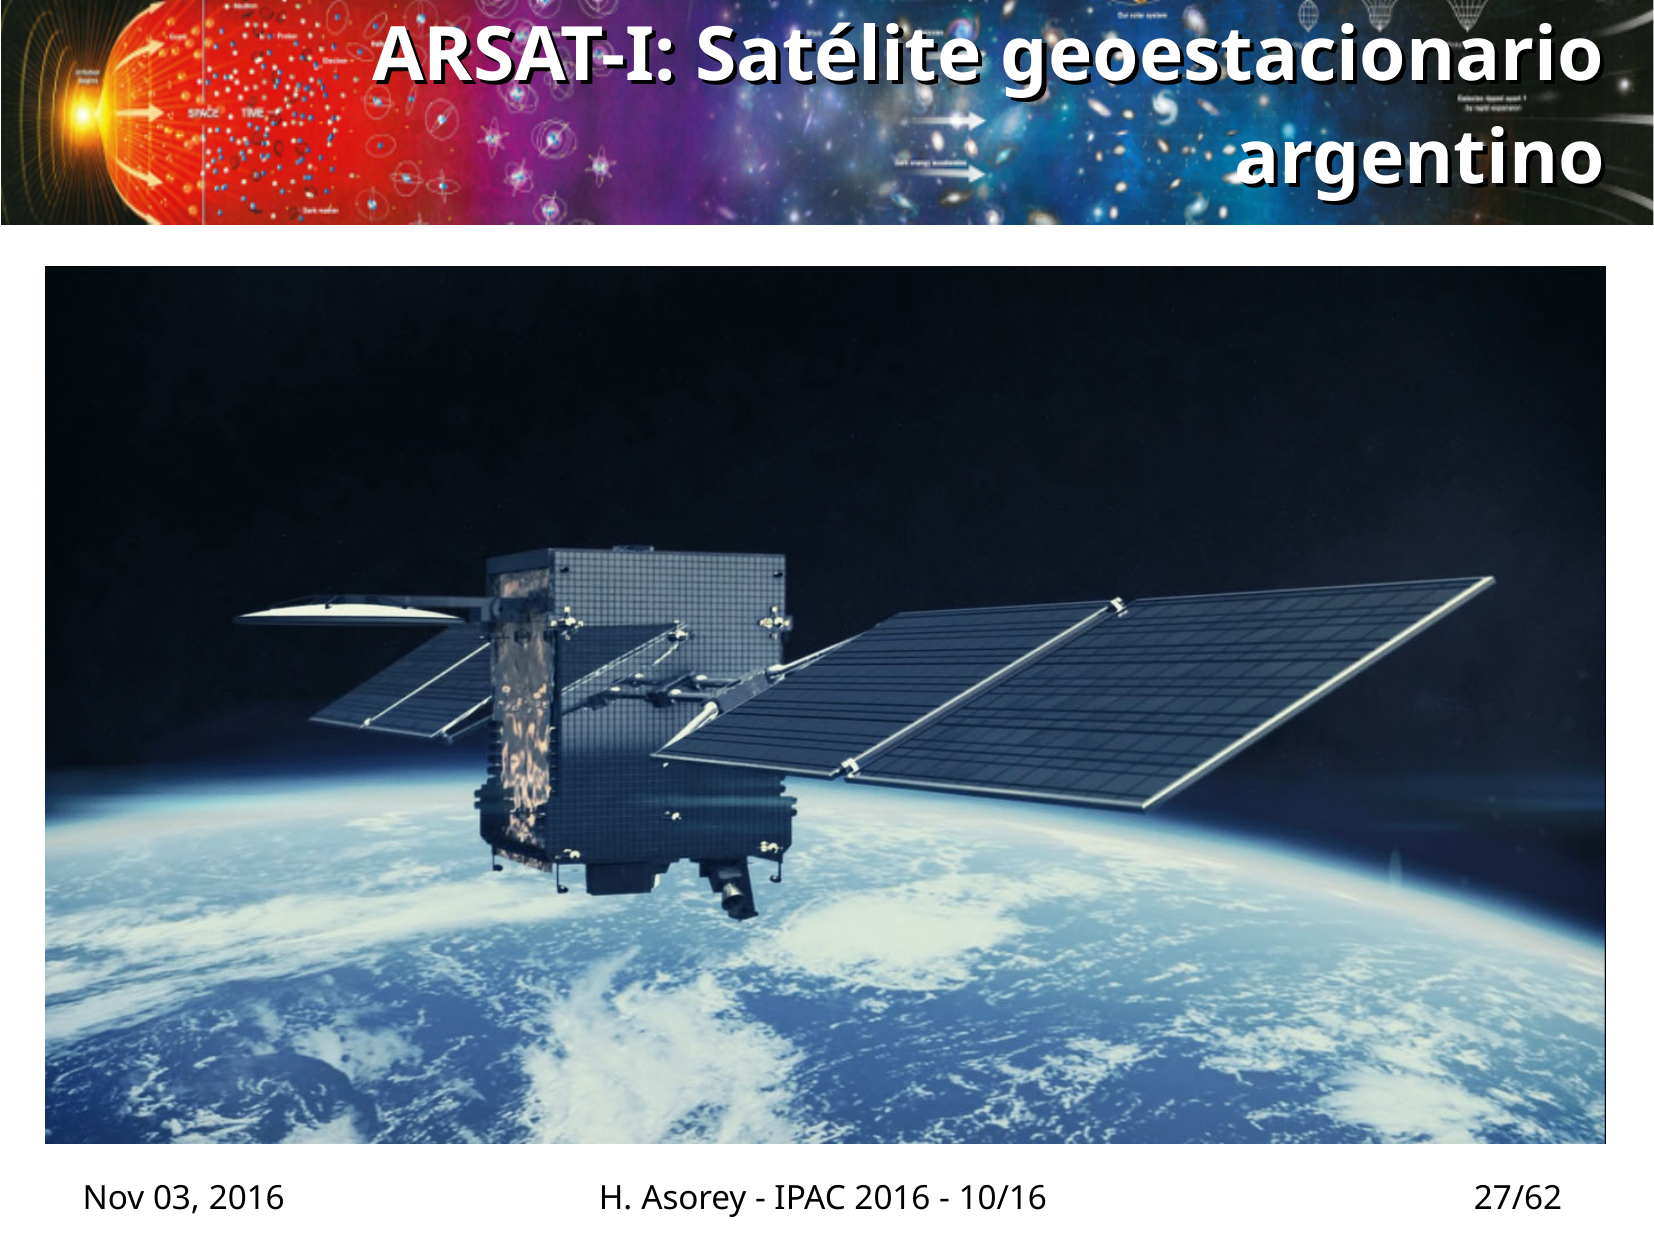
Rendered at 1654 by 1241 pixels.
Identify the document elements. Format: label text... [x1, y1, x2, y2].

title ARSAT-I: Satélite geoestacionario argentino [45, 15, 1606, 191]
picture [1, 0, 1654, 225]
picture [45, 266, 1606, 1144]
